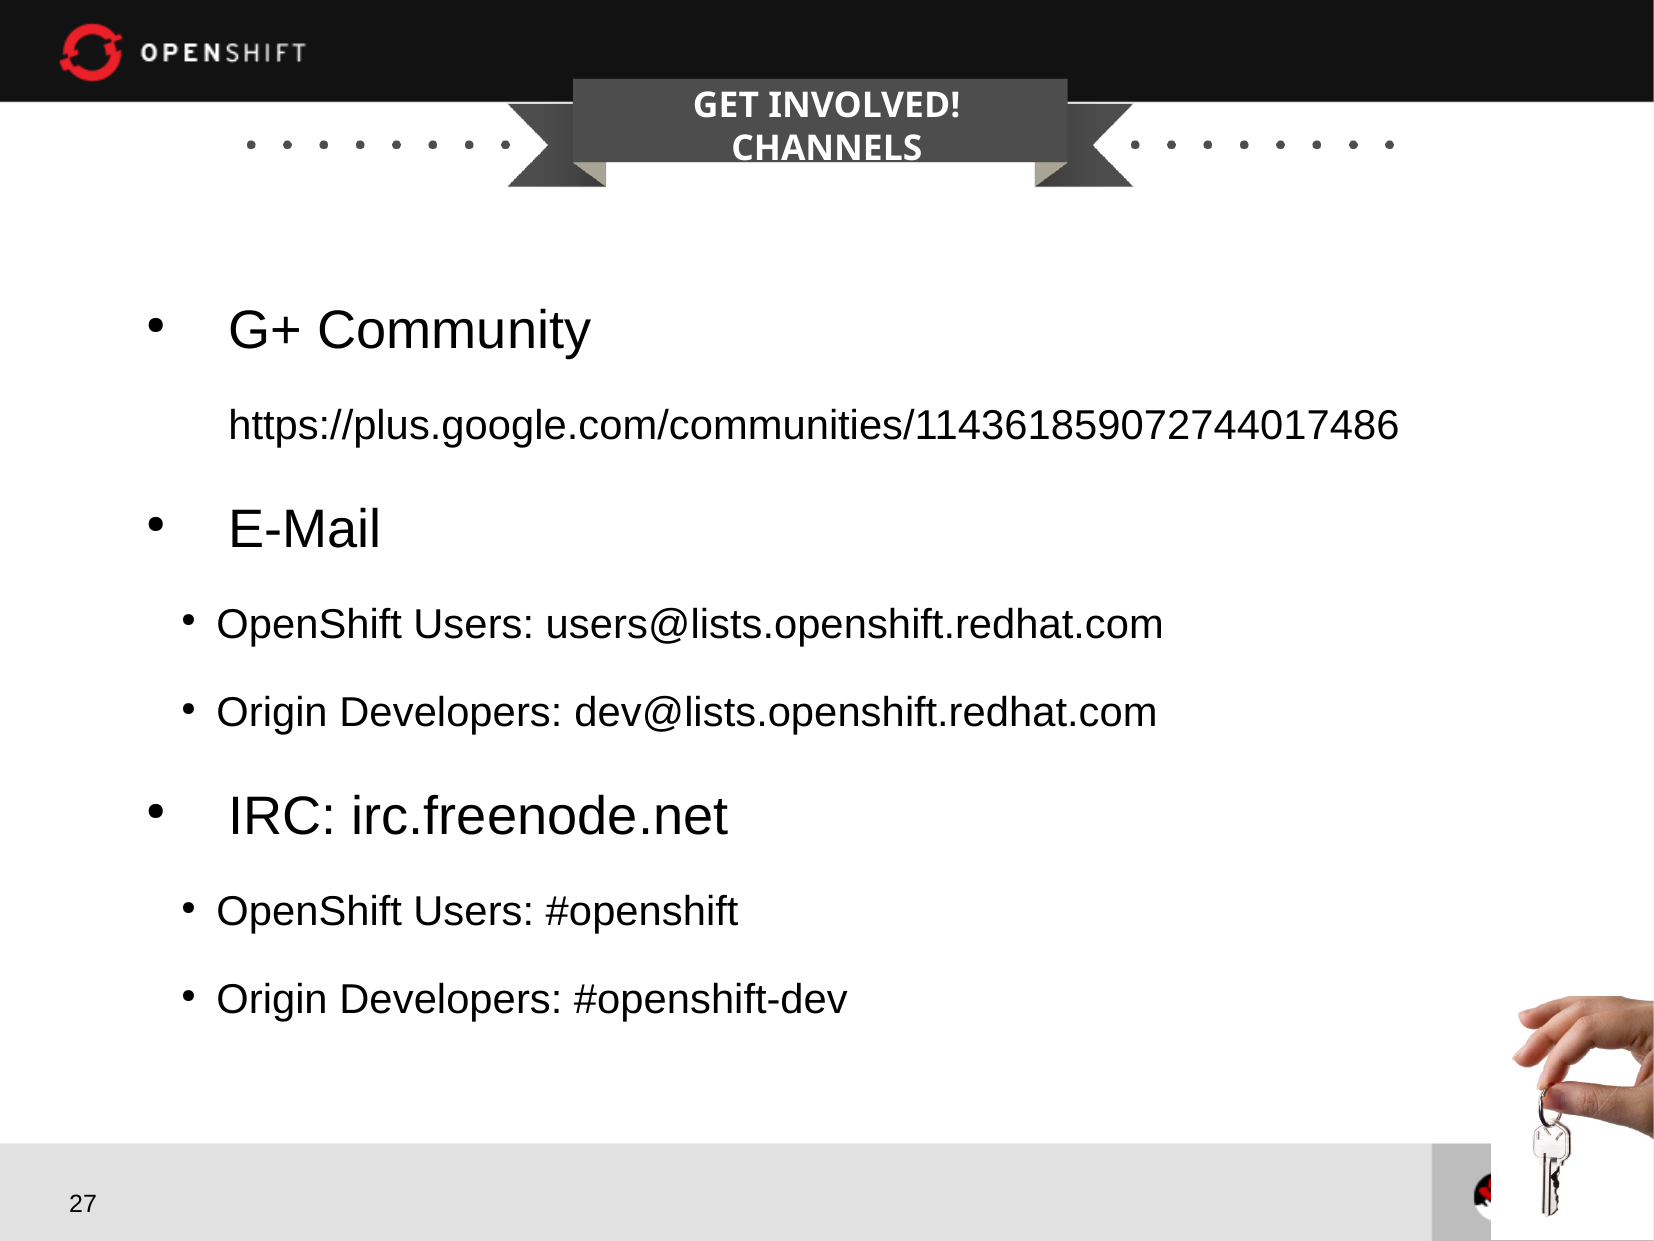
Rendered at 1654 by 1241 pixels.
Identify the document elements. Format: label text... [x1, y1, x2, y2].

text_box G+ Community https://plus.google.com/communities/114361859072744017486 E-Mail OpenShift Users: users@lists.openshift.redhat.com Origin Developers: dev@lists.openshift.redhat.com IRC: irc.freenode.net OpenShift Users: #openshift Origin Developers: #openshift-dev [129, 253, 1552, 1047]
picture [0, 0, 1654, 1241]
text_box GET INVOLVED! CHANNELS [581, 74, 1073, 175]
